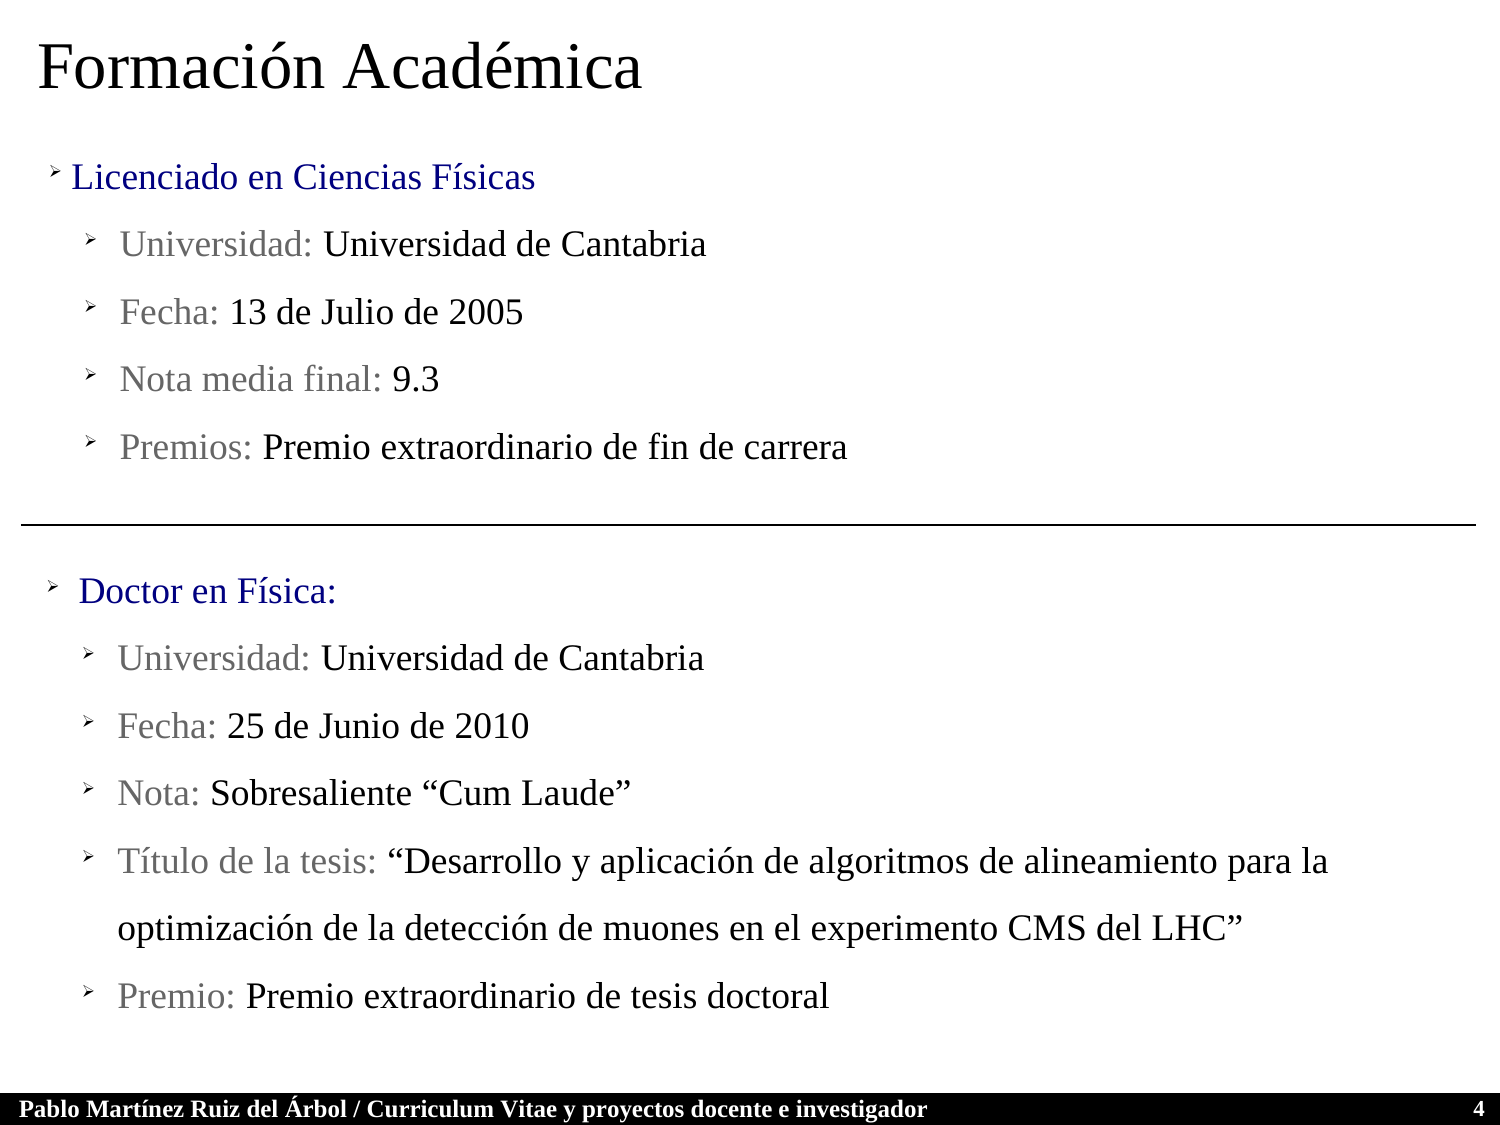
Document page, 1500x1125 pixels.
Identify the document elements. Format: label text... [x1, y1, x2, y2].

text_box Doctor en Física: Universidad: Universidad de Cantabria Fecha: 25 de Junio de 2010 Nota: Sobresaliente “Cum Laude” Título de la tesis: “Desarrollo y aplicación de algoritmos de alineamiento para la optimización de la detección de muones en el experimento CMS del LHC” Premio: Premio extraordinario de tesis doctoral [27, 531, 1500, 1125]
text_box Licenciado en Ciencias Físicas Universidad: Universidad de Cantabria Fecha: 13 de Julio de 2005 Nota media final: 9.3 Premios: Premio extraordinario de fin de carrera [29, 117, 1500, 531]
text_box Formación Académica [10, 12, 671, 121]
